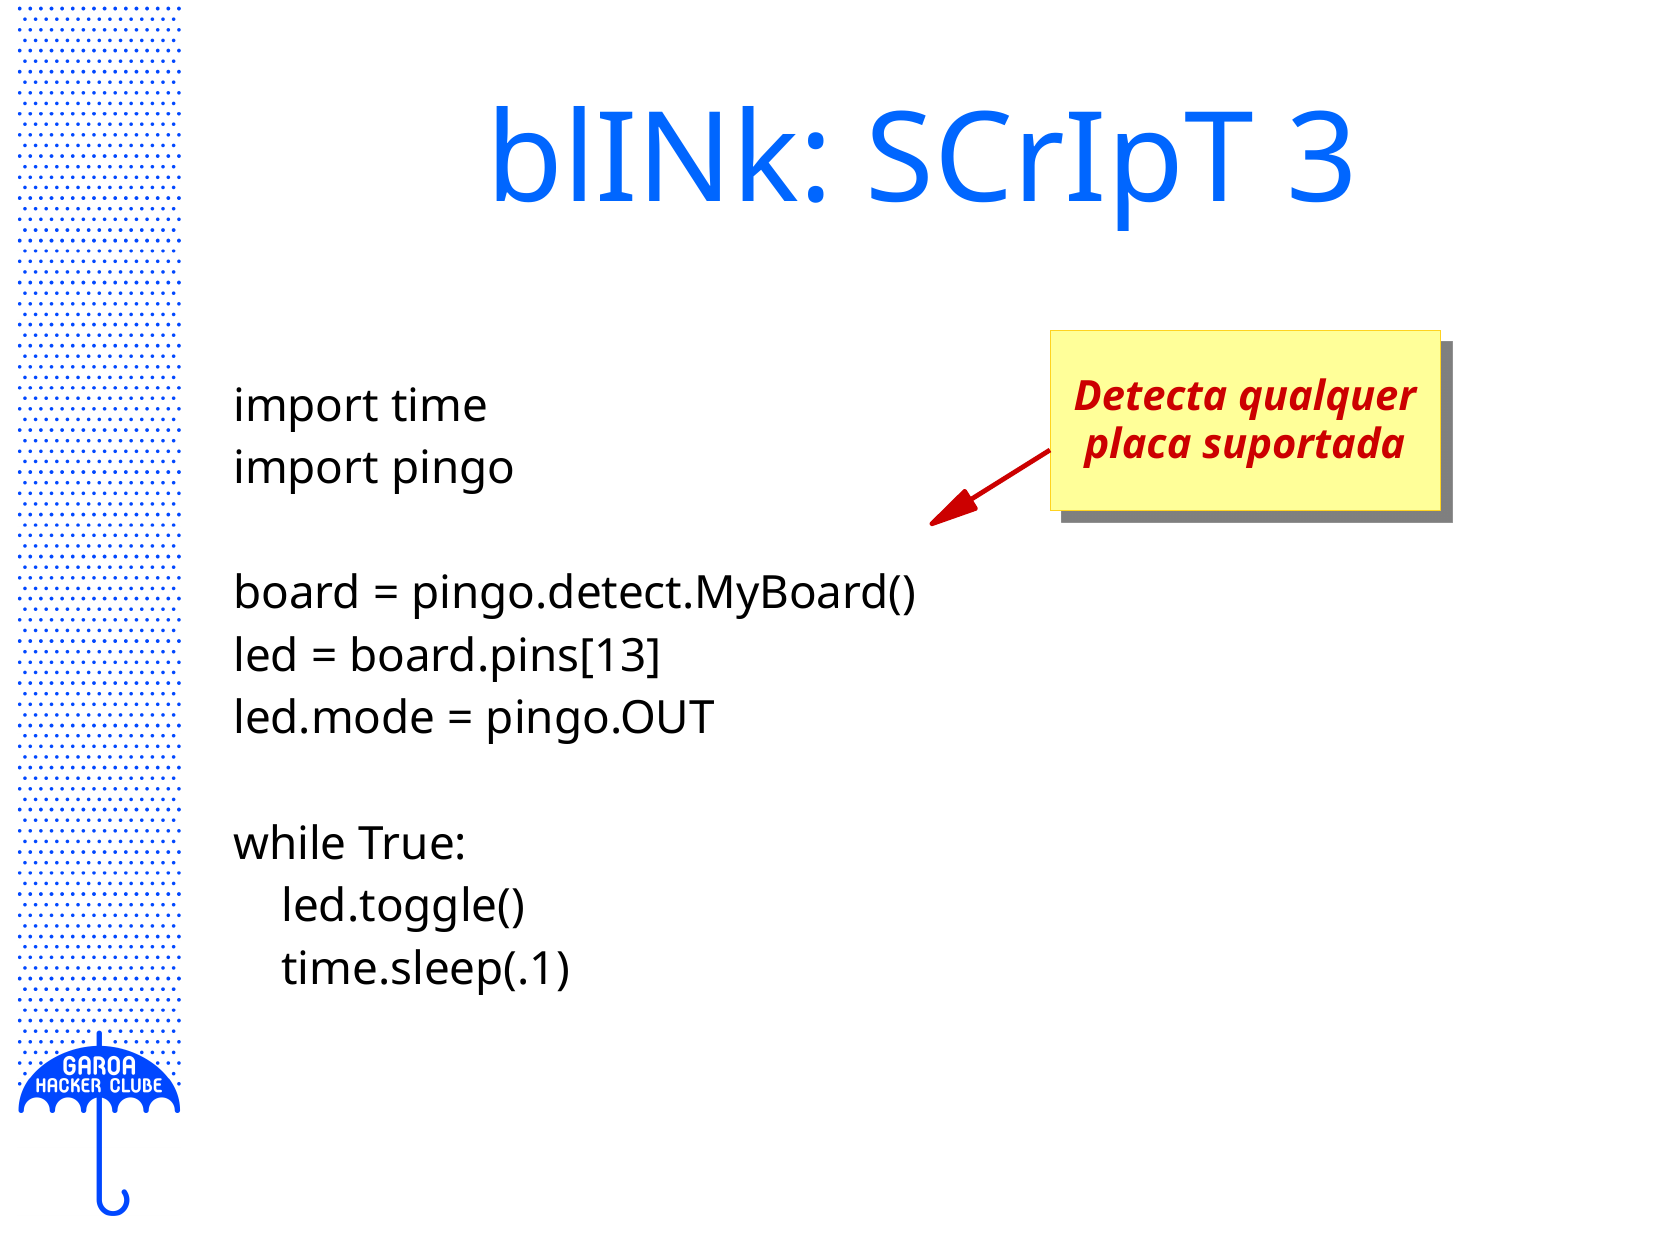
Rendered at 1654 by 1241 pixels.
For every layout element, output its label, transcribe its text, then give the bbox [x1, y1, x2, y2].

picture [17, 0, 181, 1216]
title blINk: SCrIpT 3 [210, 49, 1636, 257]
text_box Detecta qualquer placa suportada [1050, 330, 1441, 511]
text_box import time import pingo board = pingo.detect.MyBoard() led = board.pins[13] led.mode = pingo.OUT while True: led.toggle() time.sleep(.1) [218, 364, 1141, 901]
